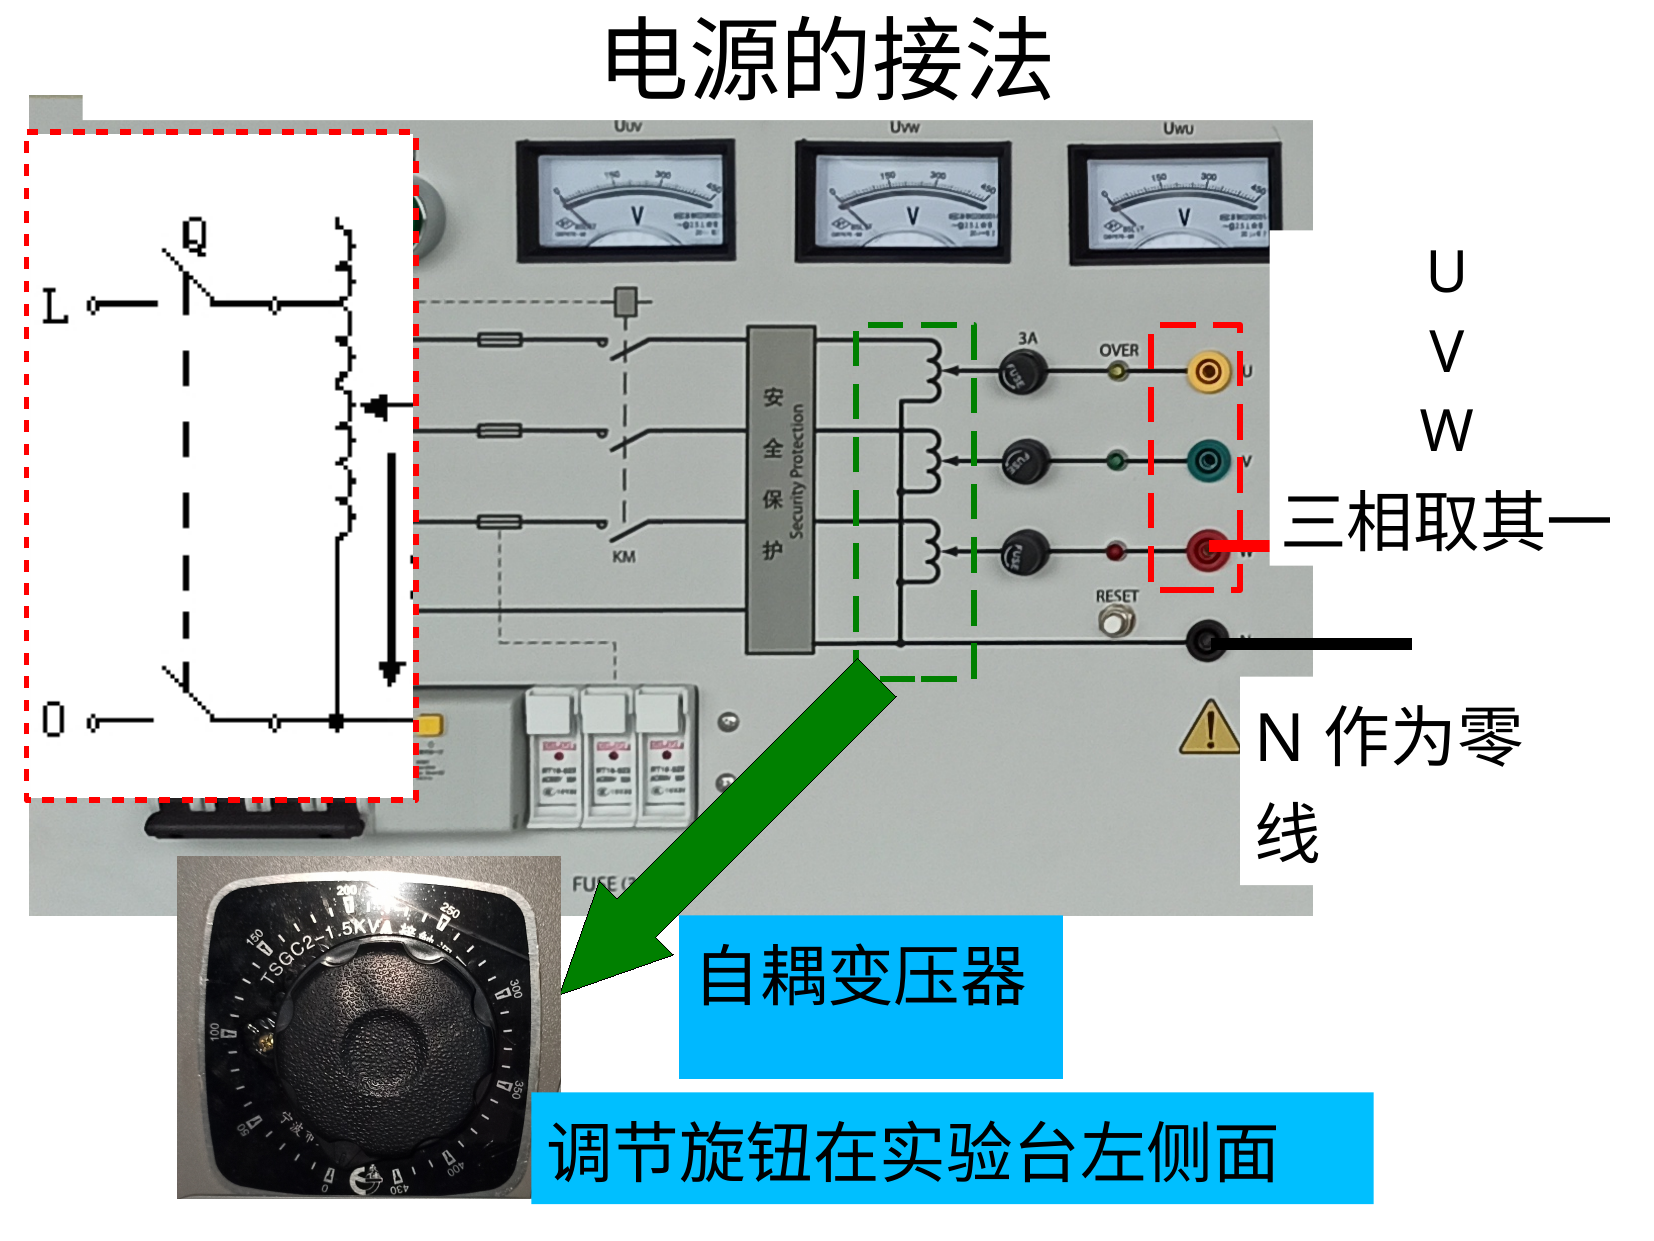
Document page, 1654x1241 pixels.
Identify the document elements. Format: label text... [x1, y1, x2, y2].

text_box N作为零线 [1240, 676, 1595, 841]
title 电源的接法 [82, 0, 1571, 115]
text_box 自耦变压器 [679, 915, 1063, 1079]
text_box [561, 658, 897, 995]
text_box 调节旋钮在实验台左侧面 [531, 1092, 1374, 1183]
subtitle U V W 三相取其一 [1269, 230, 1624, 566]
picture [29, 95, 1313, 1199]
